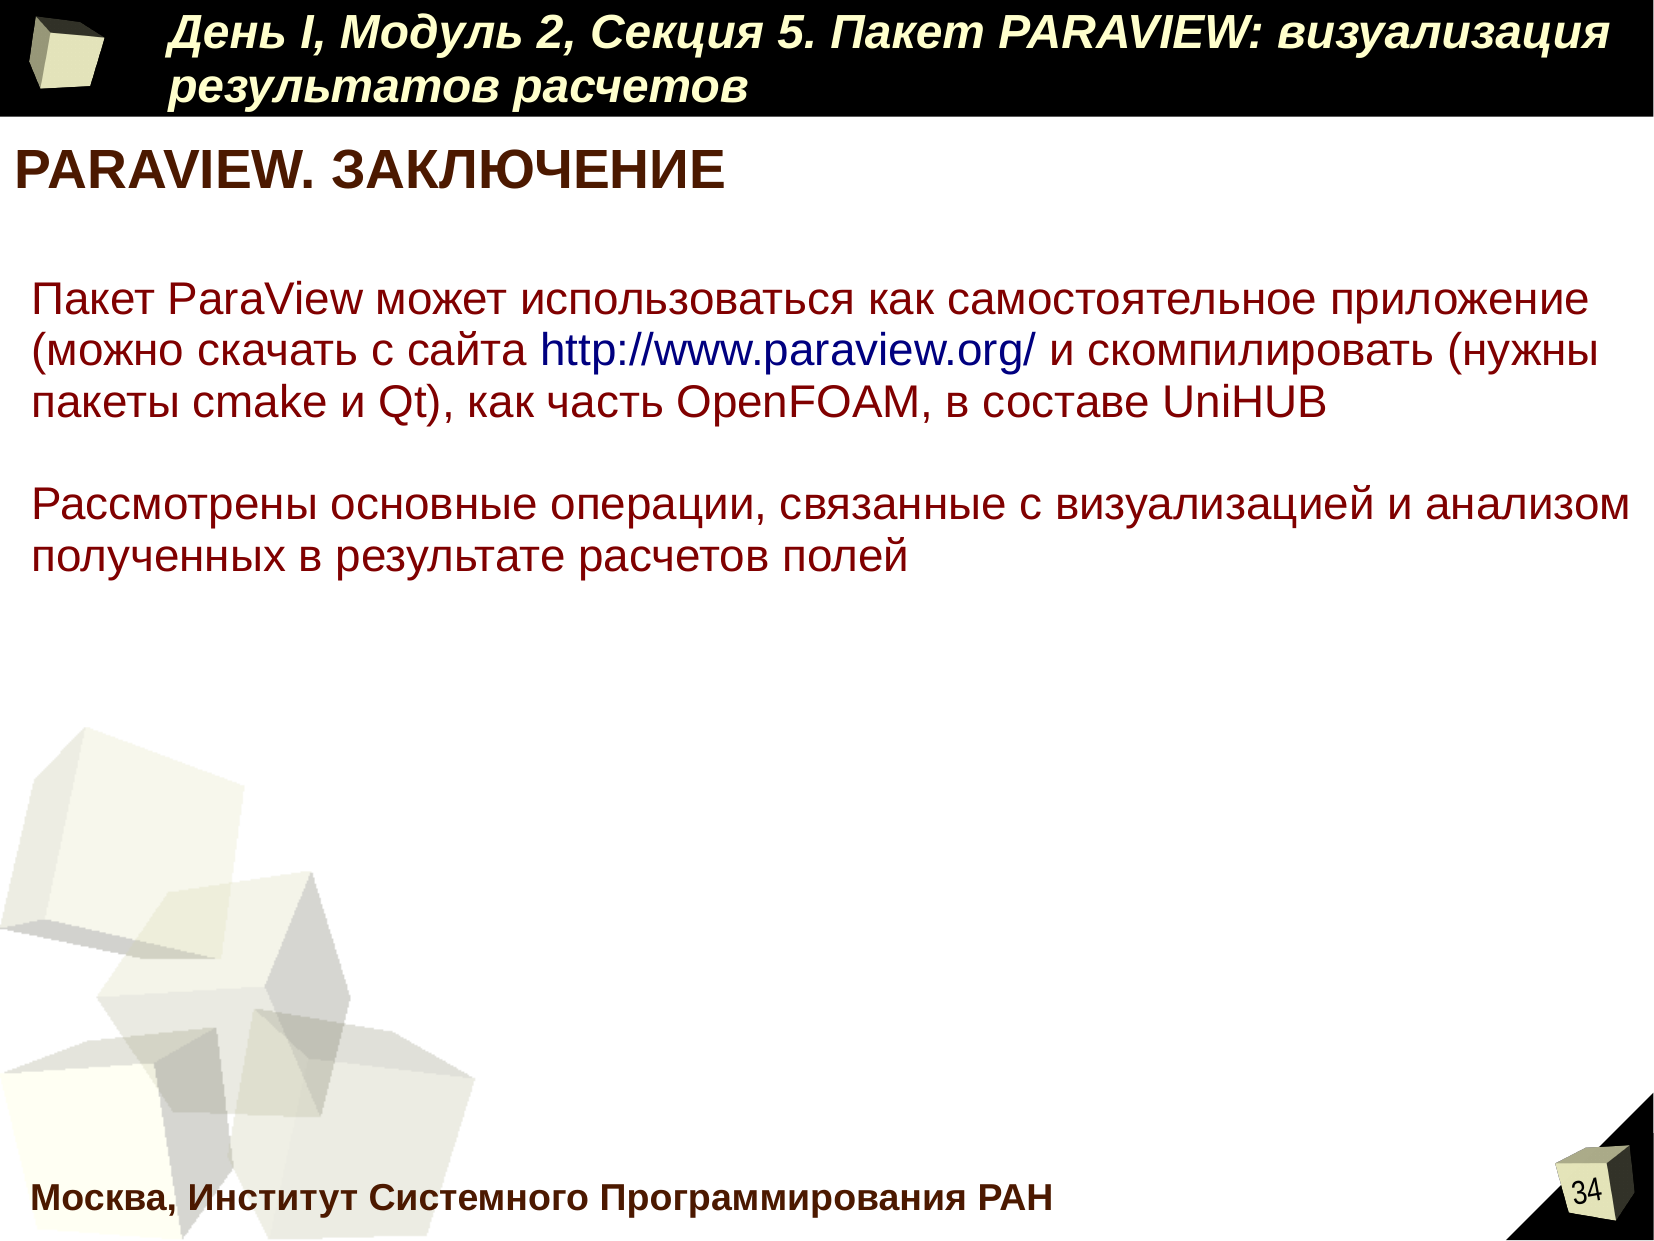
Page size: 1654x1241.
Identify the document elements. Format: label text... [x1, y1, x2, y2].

picture [464, 1193, 472, 1198]
picture [0, 726, 477, 1241]
text_box Пакет ParaView может использоваться как самостоятельное приложение (можно скачать с сайта http://www.paraview.org/ и скомпилировать (нужны пакеты cmake и Qt), как часть OpenFOAM, в составе UniHUB Рассмотрены основные операции, связанные с визуализацией и анализом полученных в результате расчетов полей [16, 265, 1654, 709]
text_box PARAVIEW. ЗАКЛЮЧЕНИЕ [0, 131, 1654, 212]
